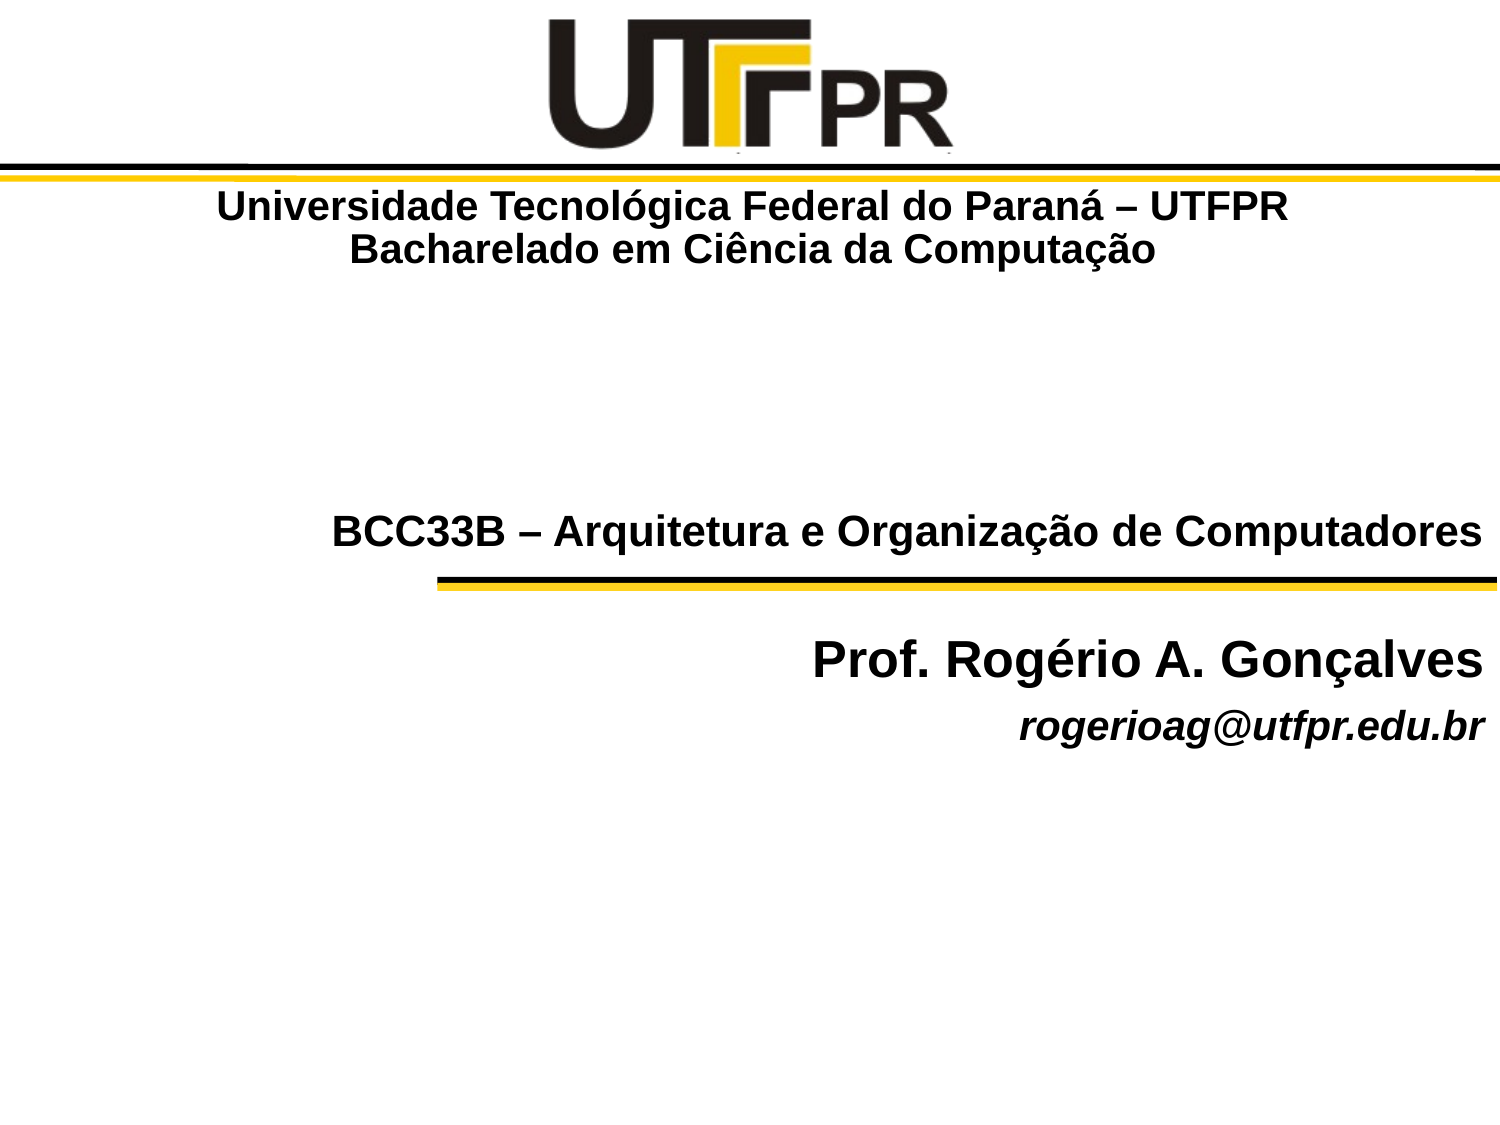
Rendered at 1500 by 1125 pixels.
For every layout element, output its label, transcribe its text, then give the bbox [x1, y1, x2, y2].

title Universidade Tecnológica Federal do Paraná – UTFPR Bacharelado em Ciência da Computação [4, 176, 1500, 329]
picture [540, 11, 960, 154]
subtitle Prof. Rogério A. Gonçalves rogerioag@utfpr.edu.br [439, 615, 1485, 768]
title BCC33B – Arquitetura e Organização de Computadores [265, 490, 1499, 575]
text_box [437, 576, 1498, 591]
